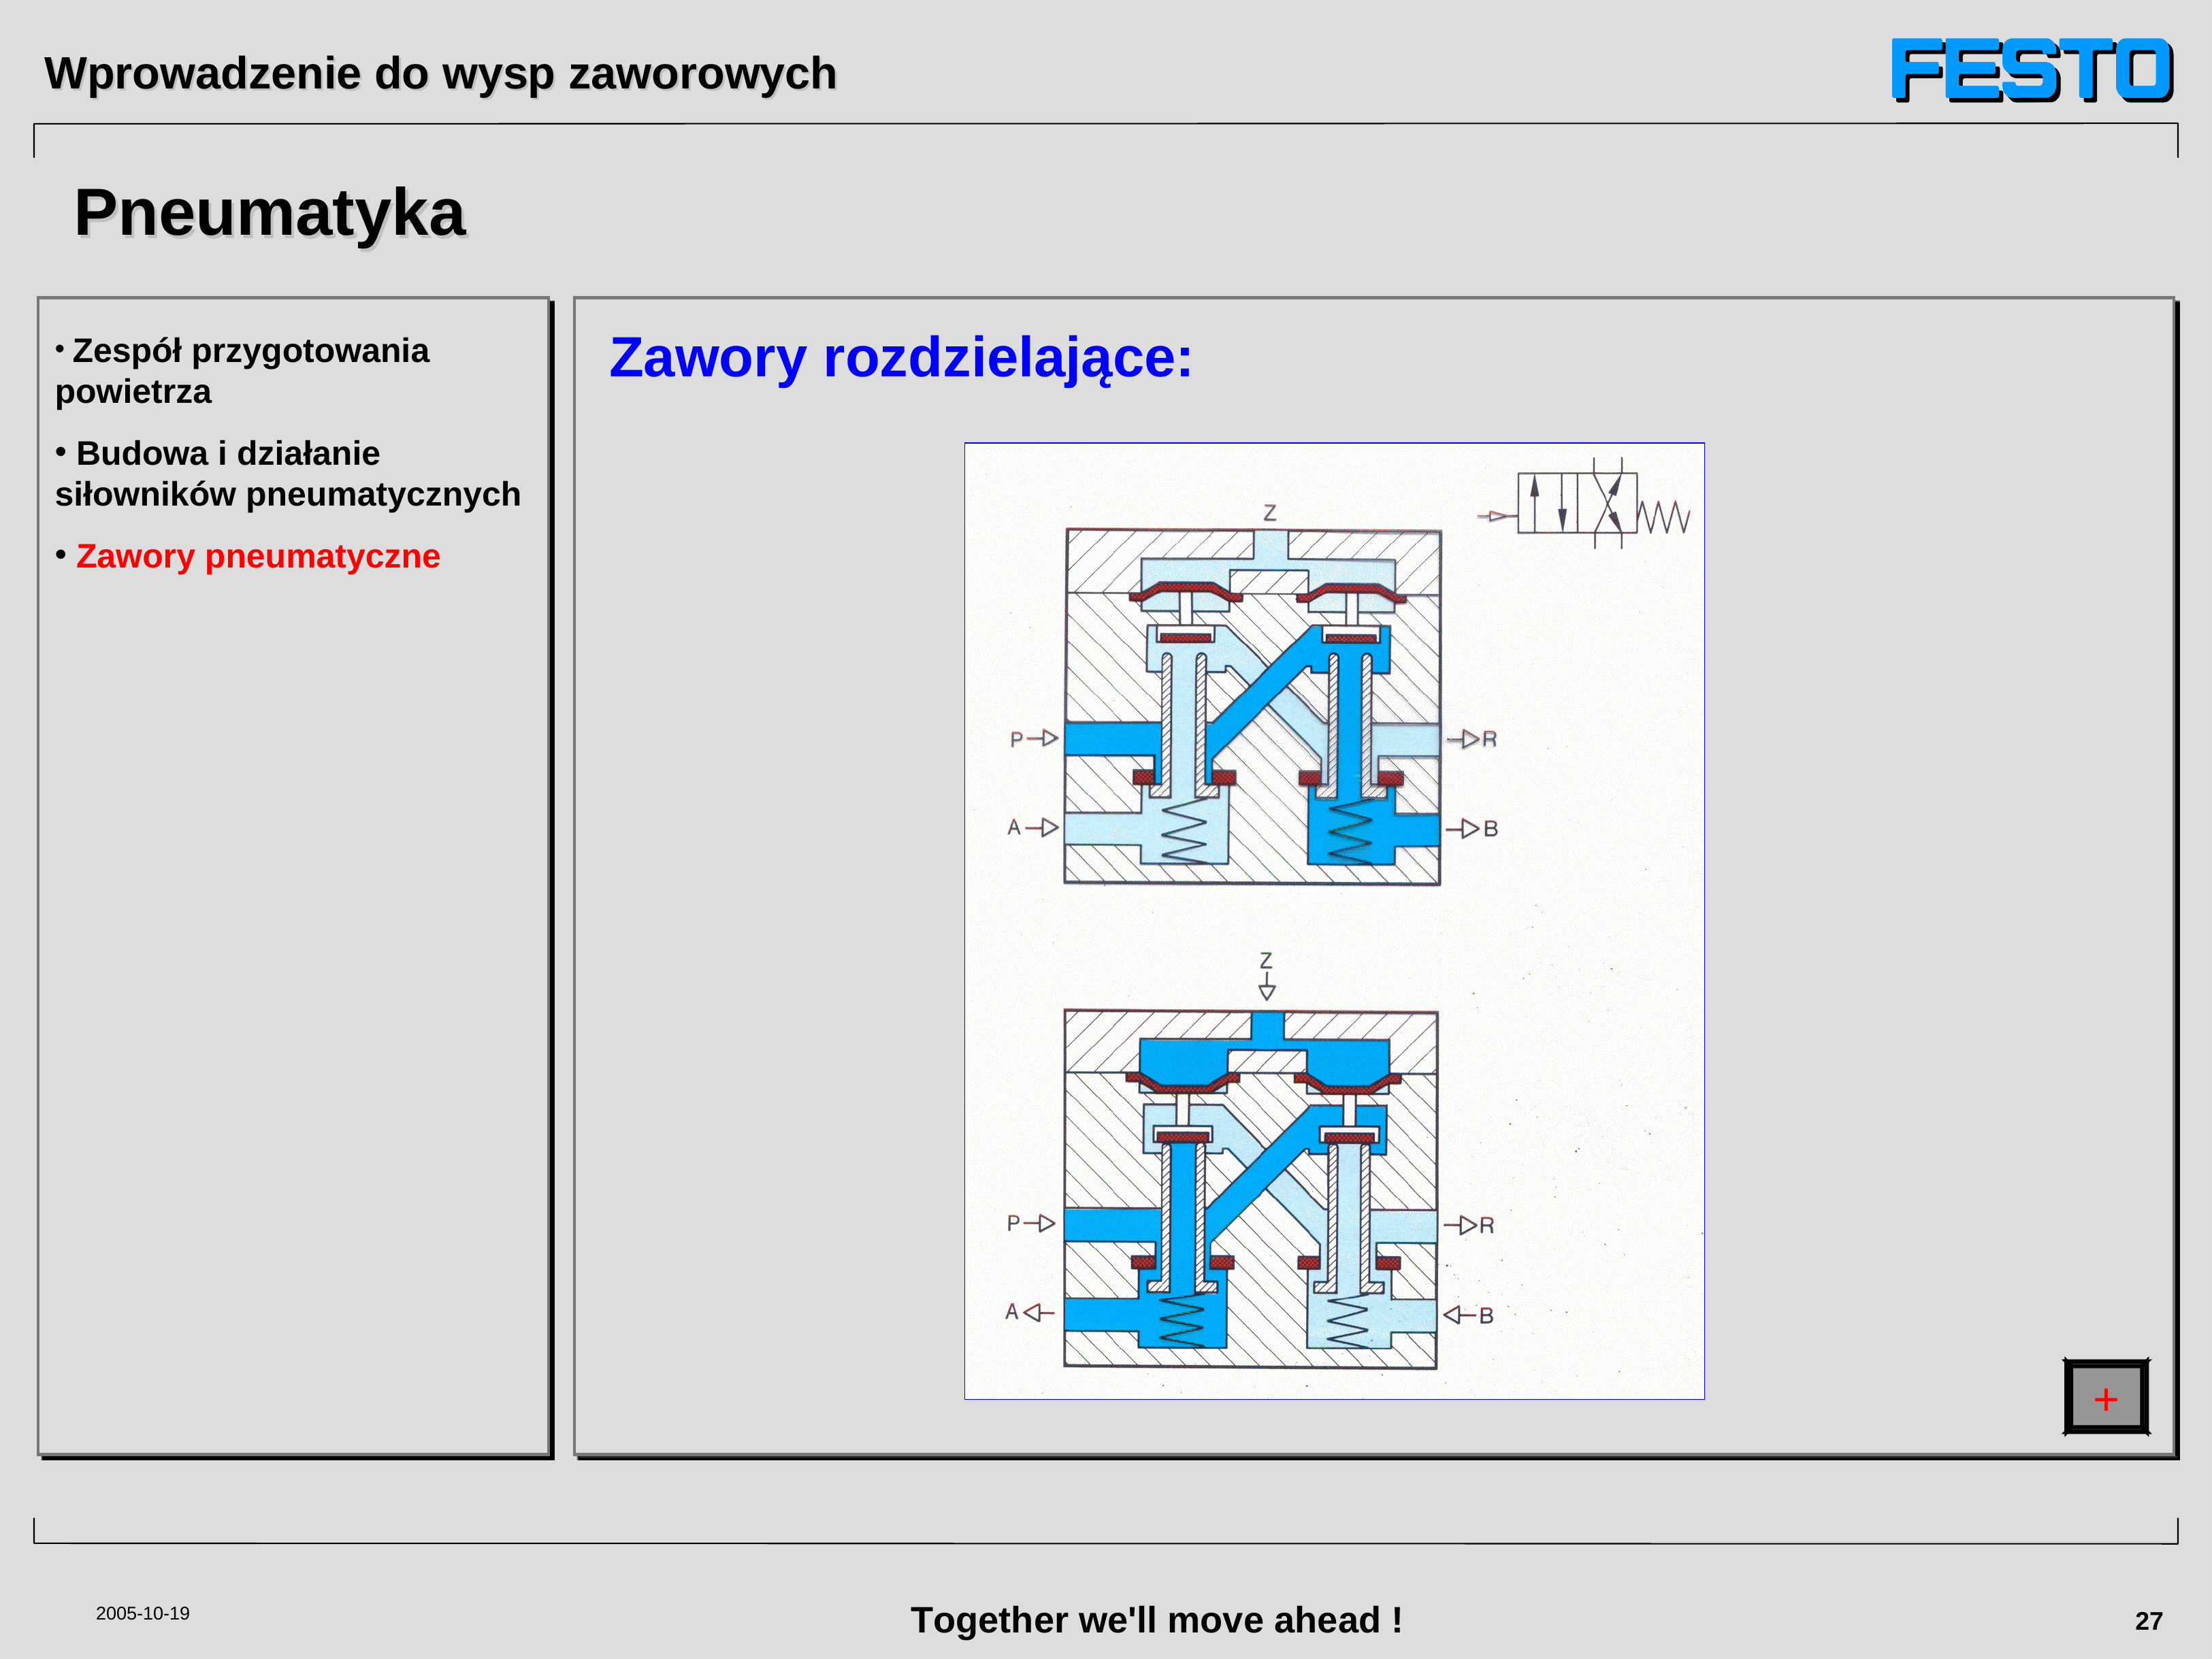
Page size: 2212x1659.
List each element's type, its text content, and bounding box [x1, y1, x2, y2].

text_box Zawory rozdzielające: [599, 314, 1681, 394]
text_box Together we'll move ahead ! [2067, 1361, 2147, 1366]
title Pneumatyka [51, 142, 1895, 260]
text_box 2005-10-19 [74, 1592, 387, 1633]
text_box Together we'll move ahead ! [807, 1592, 1508, 1644]
text_box Zespół przygotowania powietrza Budowa i działanie siłowników pneumatycznych Zawory pneumatyczne [44, 323, 536, 642]
text_box <number> [2057, 1592, 2186, 1648]
picture [965, 443, 1704, 1399]
text_box + [2072, 1366, 2142, 1427]
